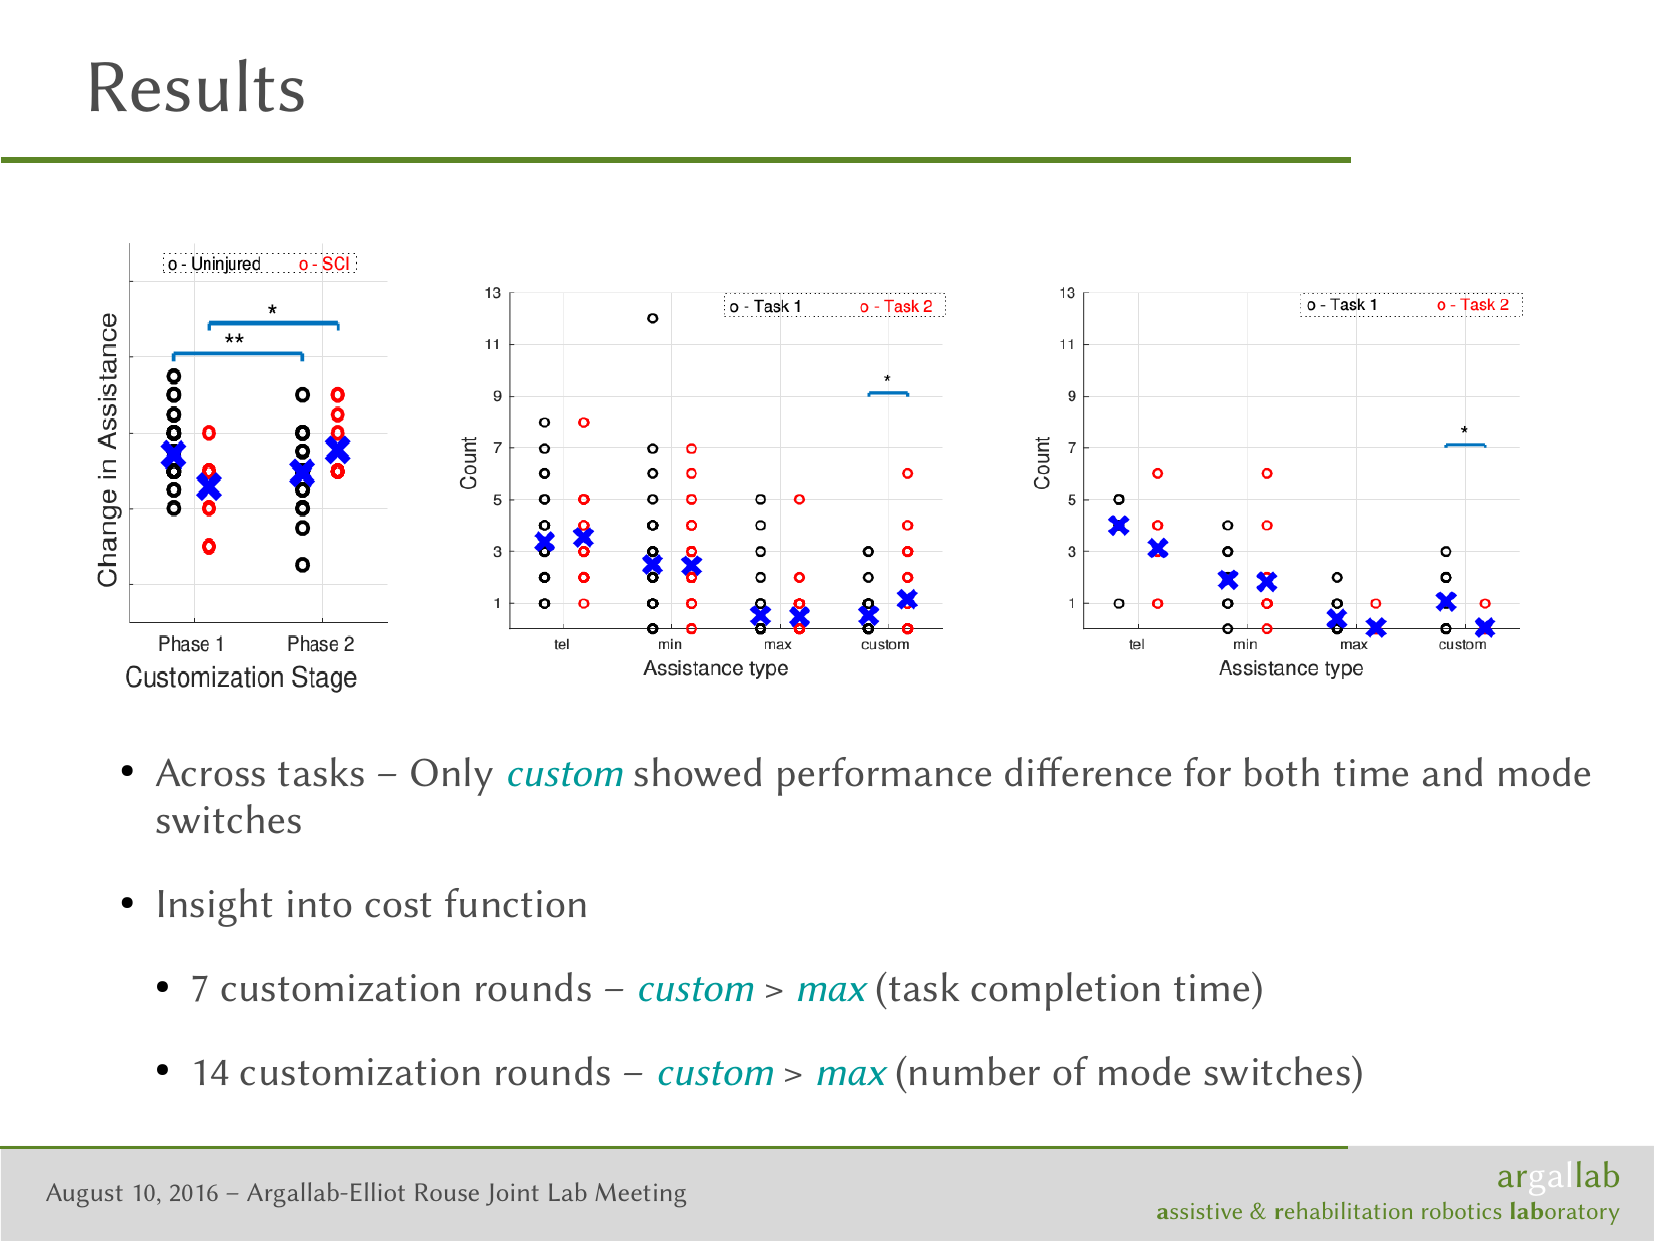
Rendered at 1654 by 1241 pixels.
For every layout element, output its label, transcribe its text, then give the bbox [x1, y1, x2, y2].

text_box Results [69, 36, 1621, 138]
picture [441, 234, 1563, 706]
picture [78, 191, 415, 709]
text_box Across tasks – Only custom showed performance difference for both time and mode switches Insight into cost function 7 customization rounds – custom > max (task completion time) 14 customization rounds – custom > max (number of mode switches) [105, 741, 1636, 1106]
